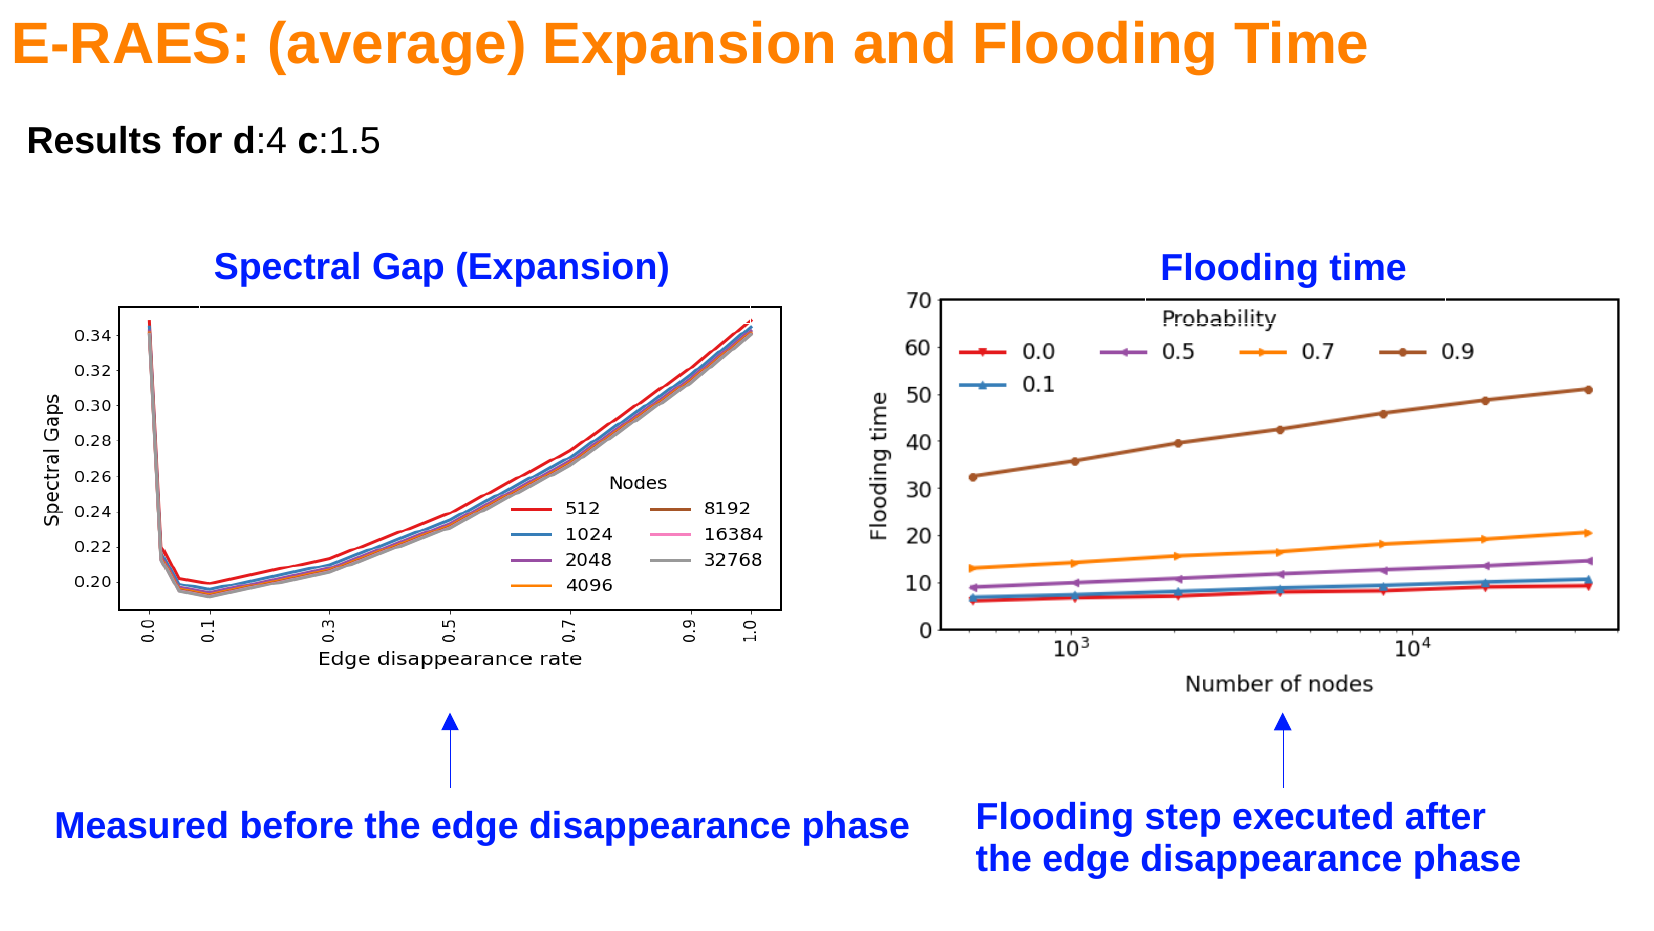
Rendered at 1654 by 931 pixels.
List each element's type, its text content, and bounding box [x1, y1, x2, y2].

picture [862, 262, 1627, 705]
text_box Measured before the edge disappearance phase [39, 769, 978, 883]
text_box Results for d:4 c:1.5 [11, 112, 396, 170]
picture [37, 278, 788, 676]
text_box Flooding step executed after the edge disappearance phase [960, 781, 1654, 895]
text_box Flooding time [1145, 211, 1446, 324]
text_box Spectral Gap (Expansion) [199, 210, 751, 324]
title E-RAES: (average) Expansion and Flooding Time [11, 0, 1576, 163]
